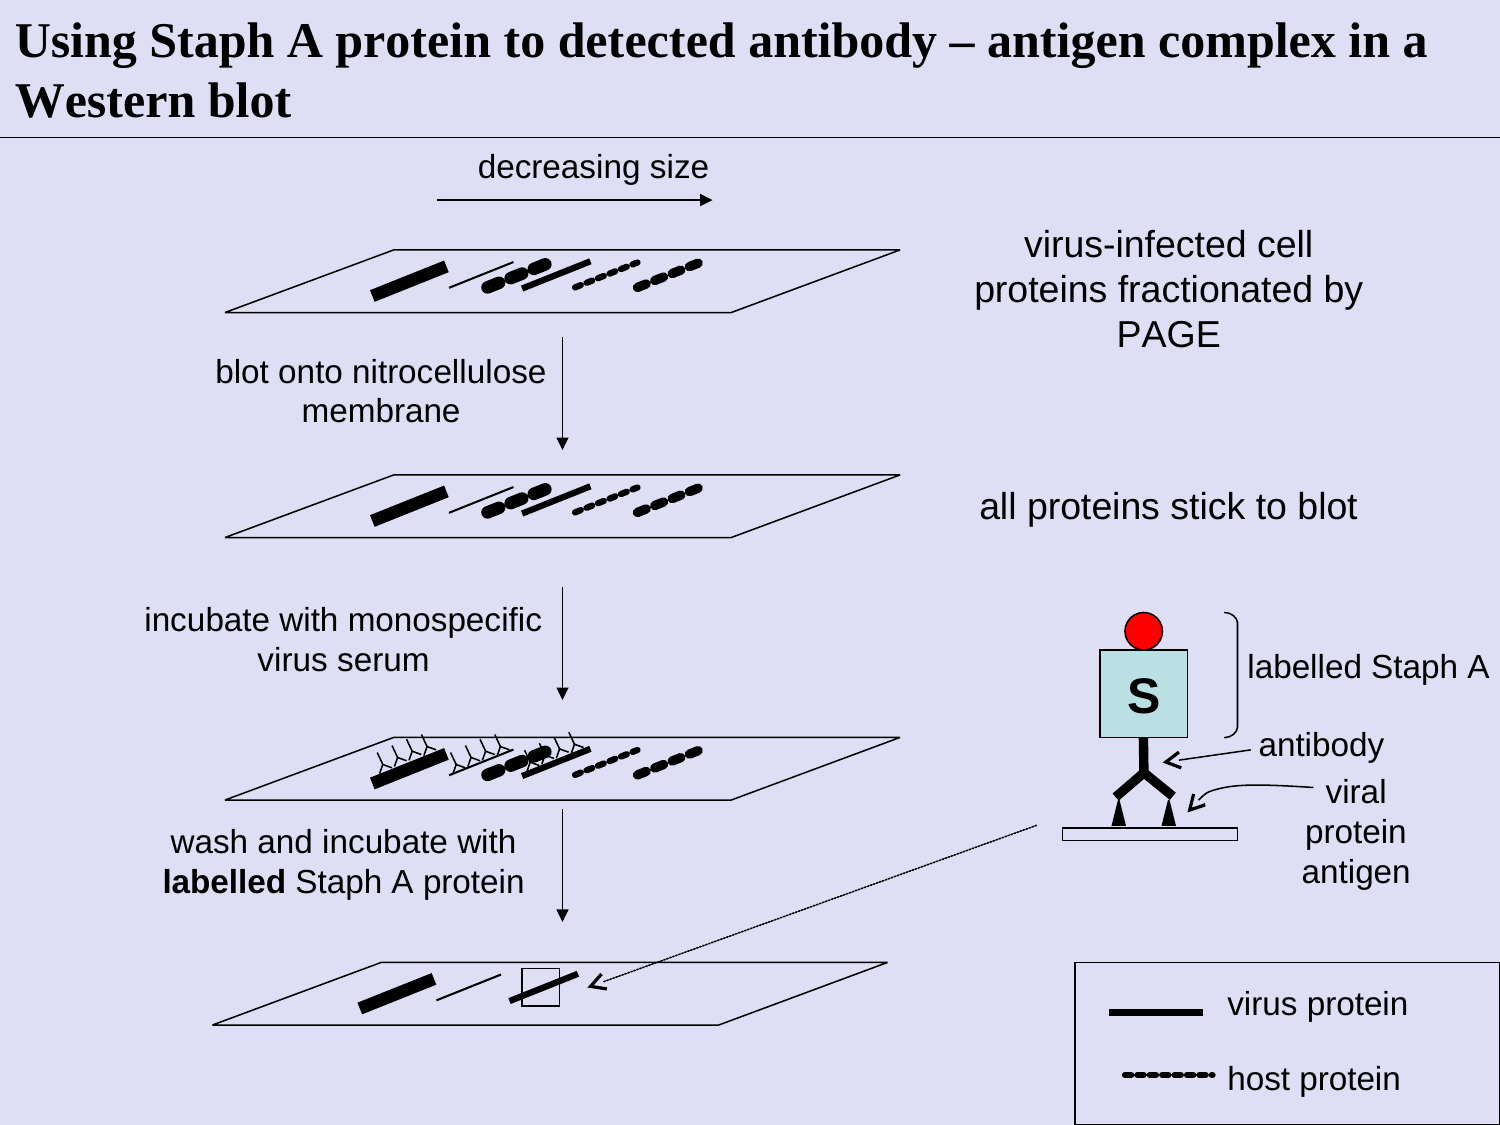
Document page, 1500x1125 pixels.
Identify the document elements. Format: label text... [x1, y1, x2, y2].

text_box [1124, 612, 1163, 651]
text_box [1112, 801, 1126, 826]
text_box decreasing size [375, 137, 813, 193]
text_box [1162, 800, 1176, 826]
text_box S [1137, 683, 1149, 693]
text_box virus protein [1212, 974, 1463, 1031]
text_box blot onto nitrocellulose membrane [137, 342, 625, 438]
text_box viral protein antigen [1262, 762, 1450, 898]
text_box Using Staph A protein to detected antibody – antigen complex in a Western blot [0, 0, 1500, 136]
text_box all proteins stick to blot [950, 474, 1388, 536]
text_box host protein [1212, 1049, 1463, 1106]
text_box wash and incubate with labelled Staph A protein [99, 812, 588, 908]
text_box antibody [1243, 715, 1432, 771]
text_box labelled Staph A [1149, 637, 1500, 693]
text_box S [1099, 649, 1188, 738]
text_box virus-infected cell proteins fractionated by PAGE [950, 212, 1388, 363]
text_box incubate with monospecific virus serum [99, 590, 588, 686]
